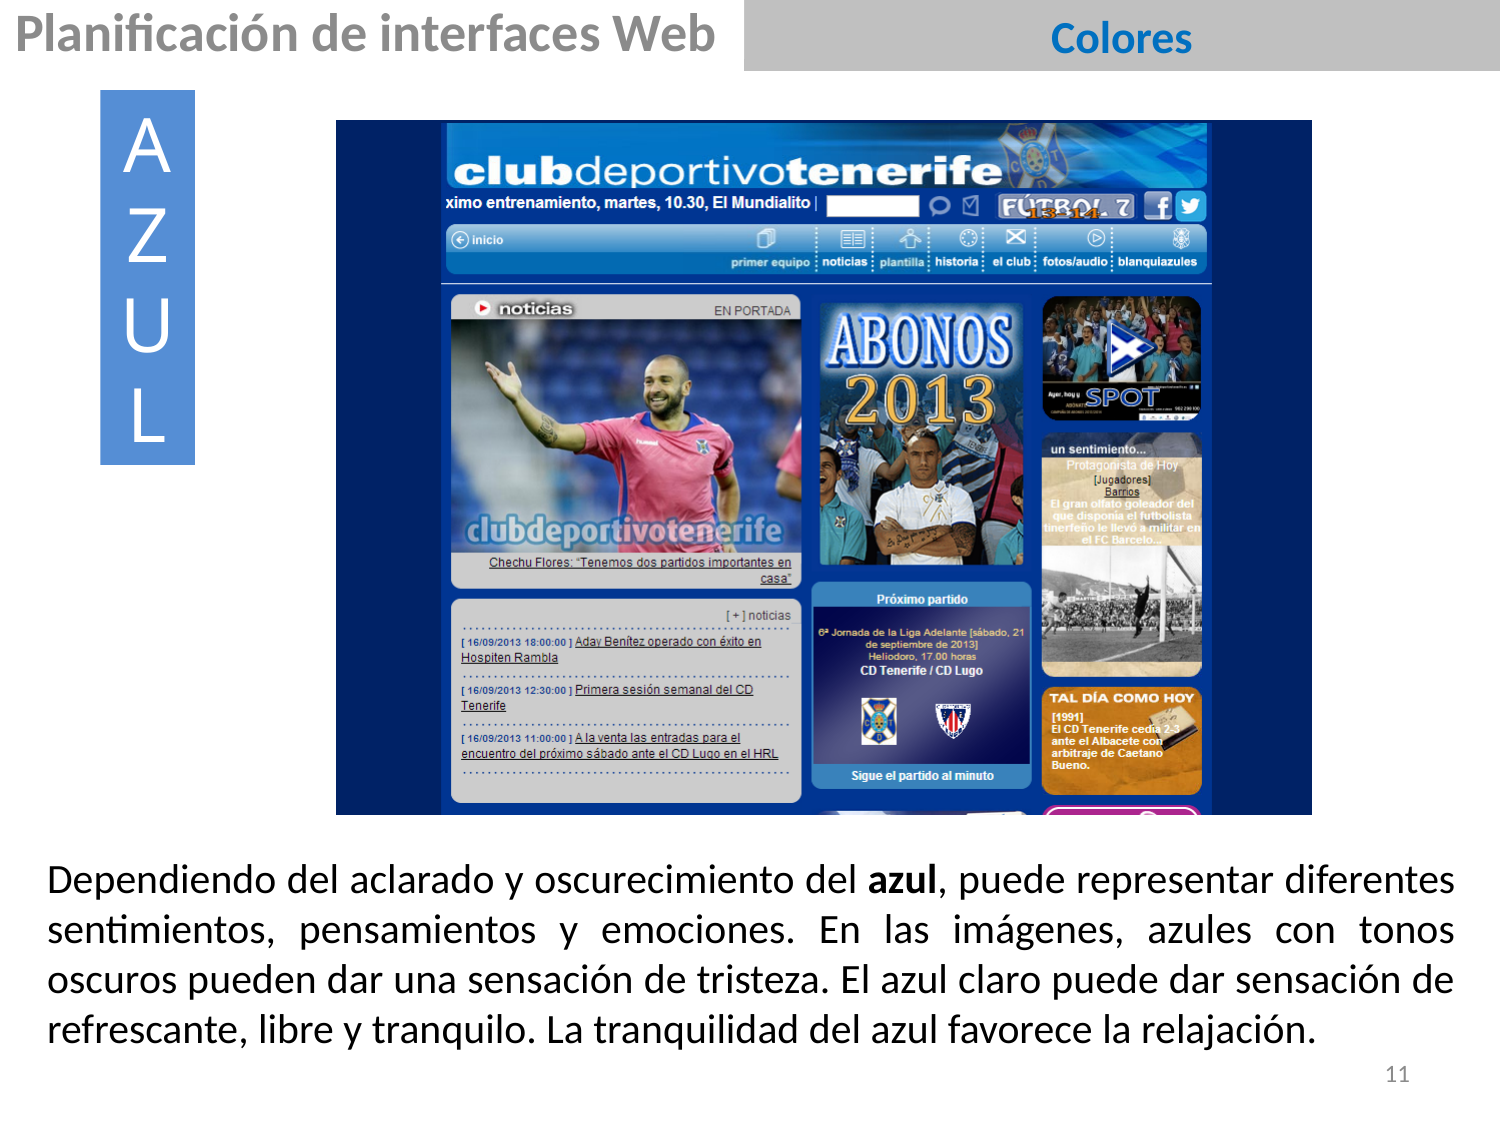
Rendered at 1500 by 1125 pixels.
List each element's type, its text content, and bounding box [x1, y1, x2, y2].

title Colores [744, 0, 1500, 71]
slide_number <número> [1074, 1042, 1425, 1103]
text_box AZUL [100, 90, 195, 465]
title Dependiendo del aclarado y oscurecimiento del azul, puede representar diferentes sentimientos, pensamientos y emociones. En las imágenes, azules con tonos oscuros pueden dar una sensación de tristeza. El azul claro puede dar sensación de refrescante, libre y tranquilo. La tranquilidad del azul favorece la relajación. [32, 857, 1471, 1046]
title Planificación de interfaces Web [0, 0, 745, 60]
picture [336, 120, 1312, 815]
